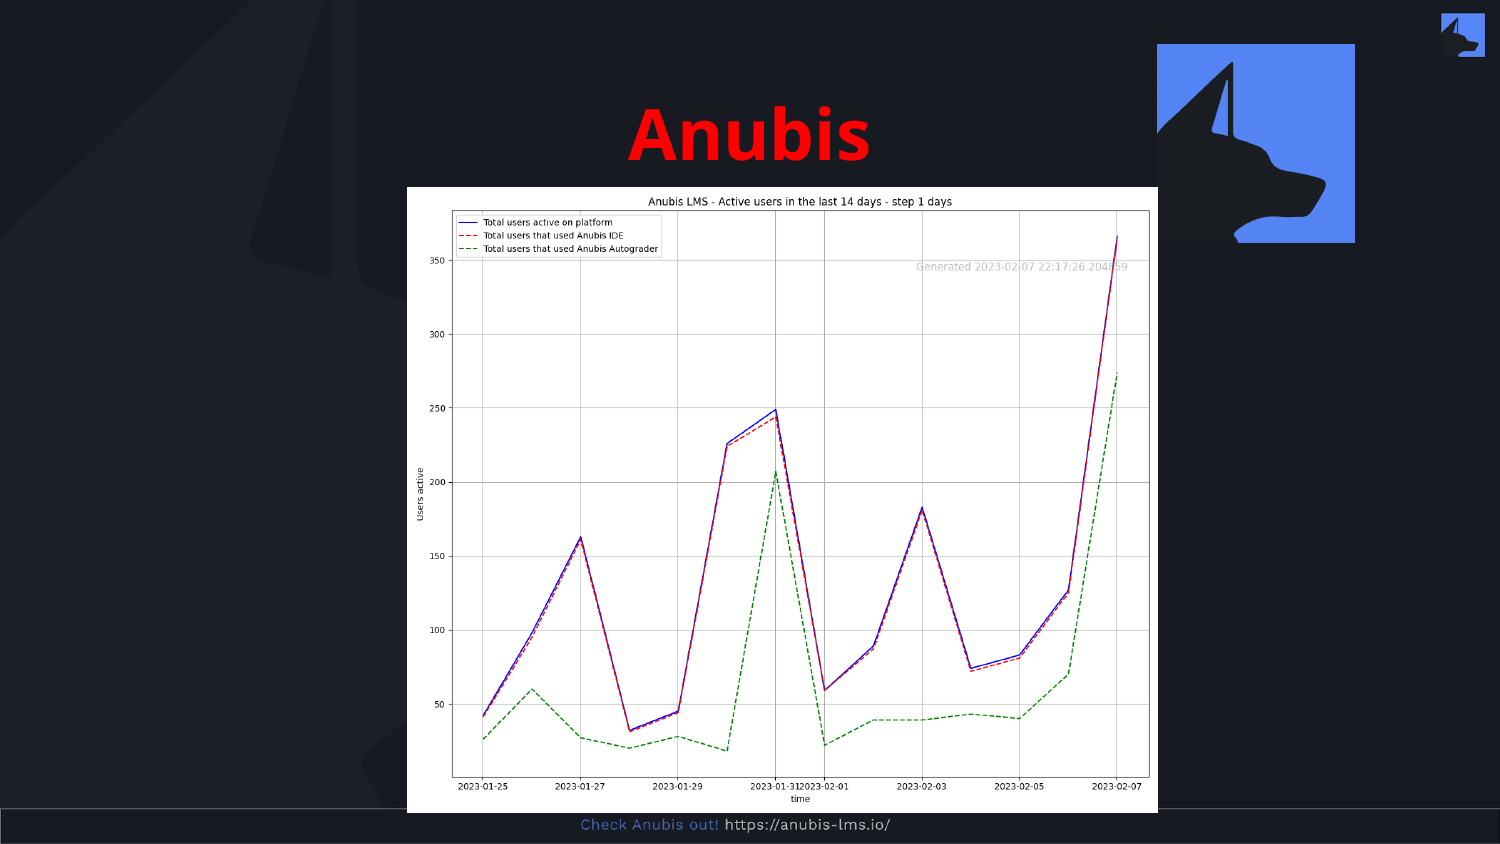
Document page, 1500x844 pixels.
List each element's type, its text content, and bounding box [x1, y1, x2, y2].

title Anubis [109, 38, 1391, 226]
picture [0, 0, 1500, 844]
